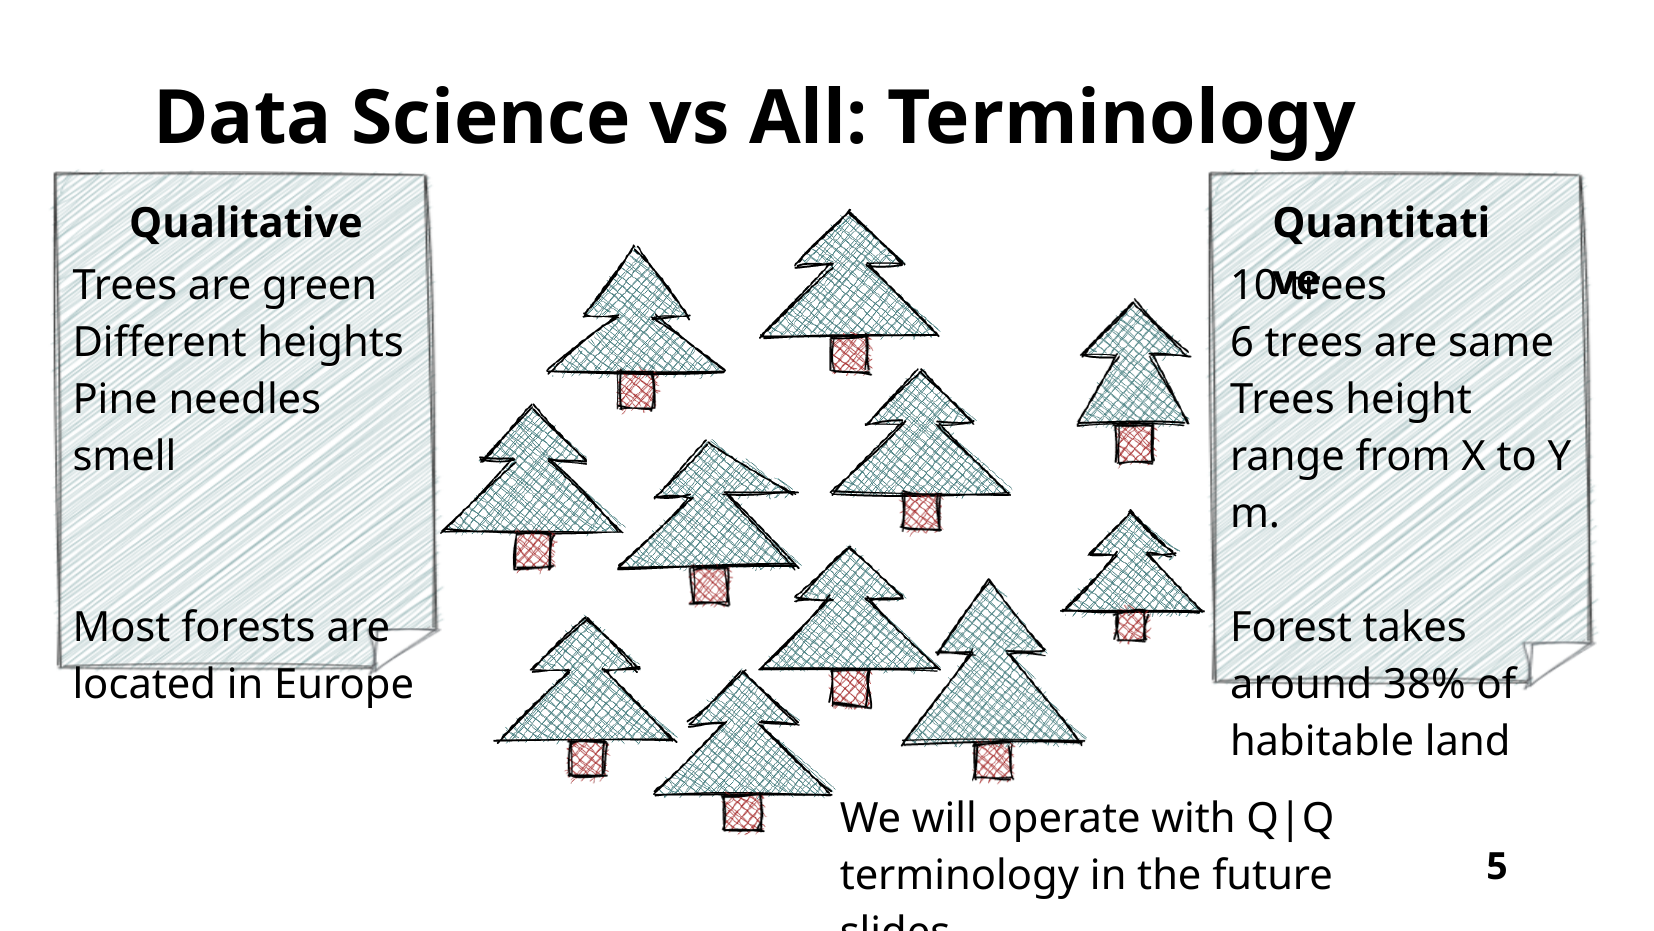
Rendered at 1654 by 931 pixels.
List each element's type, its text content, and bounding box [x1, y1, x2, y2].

picture [1512, 165, 1606, 691]
title Data Science vs All: Terminology [82, 37, 1571, 193]
picture [45, 165, 129, 676]
text_box Qualitative [129, 192, 369, 255]
text_box 1 [1495, 840, 1654, 896]
text_box 10 trees 6 trees are same Trees height range from X to Y m. Forest takes around 38% of habitable land [1230, 255, 1576, 811]
text_box Quantitative [1272, 192, 1512, 255]
text_box We will operate with Q|Q terminology in the future slides [825, 780, 1441, 896]
text_box Trees are green Different heights Pine needles smell Most forests are located in Europe [72, 255, 418, 811]
picture [369, 193, 1272, 841]
